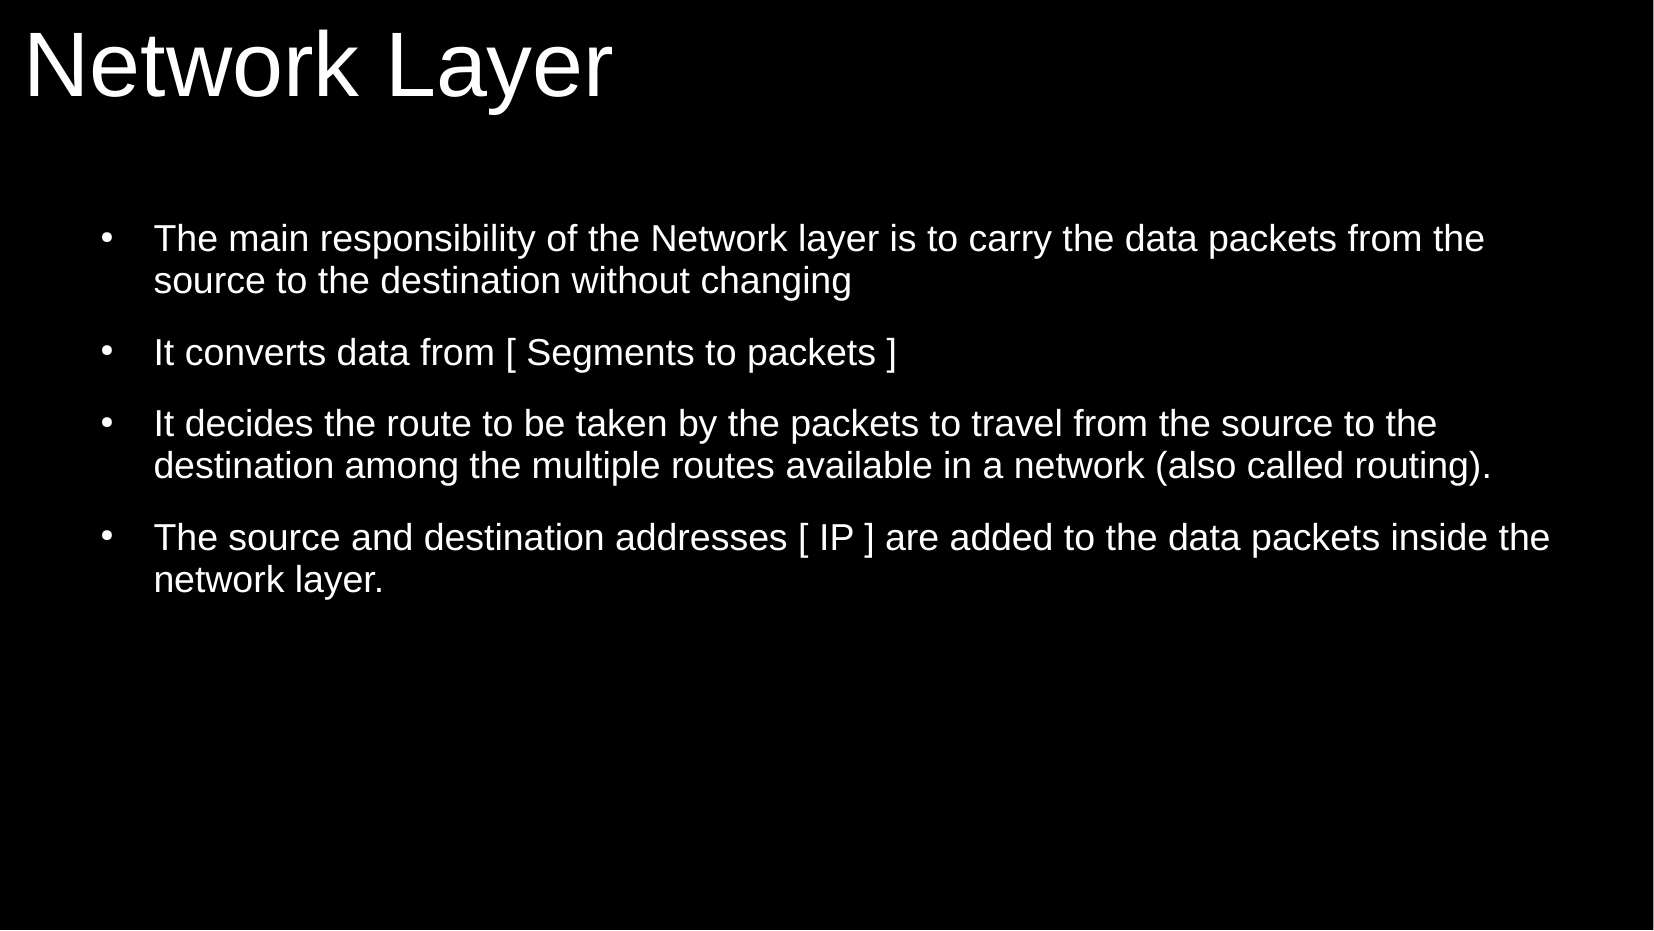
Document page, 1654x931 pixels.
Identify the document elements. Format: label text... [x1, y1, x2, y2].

title Network Layer [23, 11, 1589, 119]
list The main responsibility of the Network layer is to carry the data packets from the source to the destination without changing It converts data from [ Segments to packets ] It decides the route to be taken by the packets to travel from the source to the destination among the multiple routes available in a network (also called routing). The source and destination addresses [ IP ] are added to the data packets inside the network layer. [82, 217, 1571, 758]
